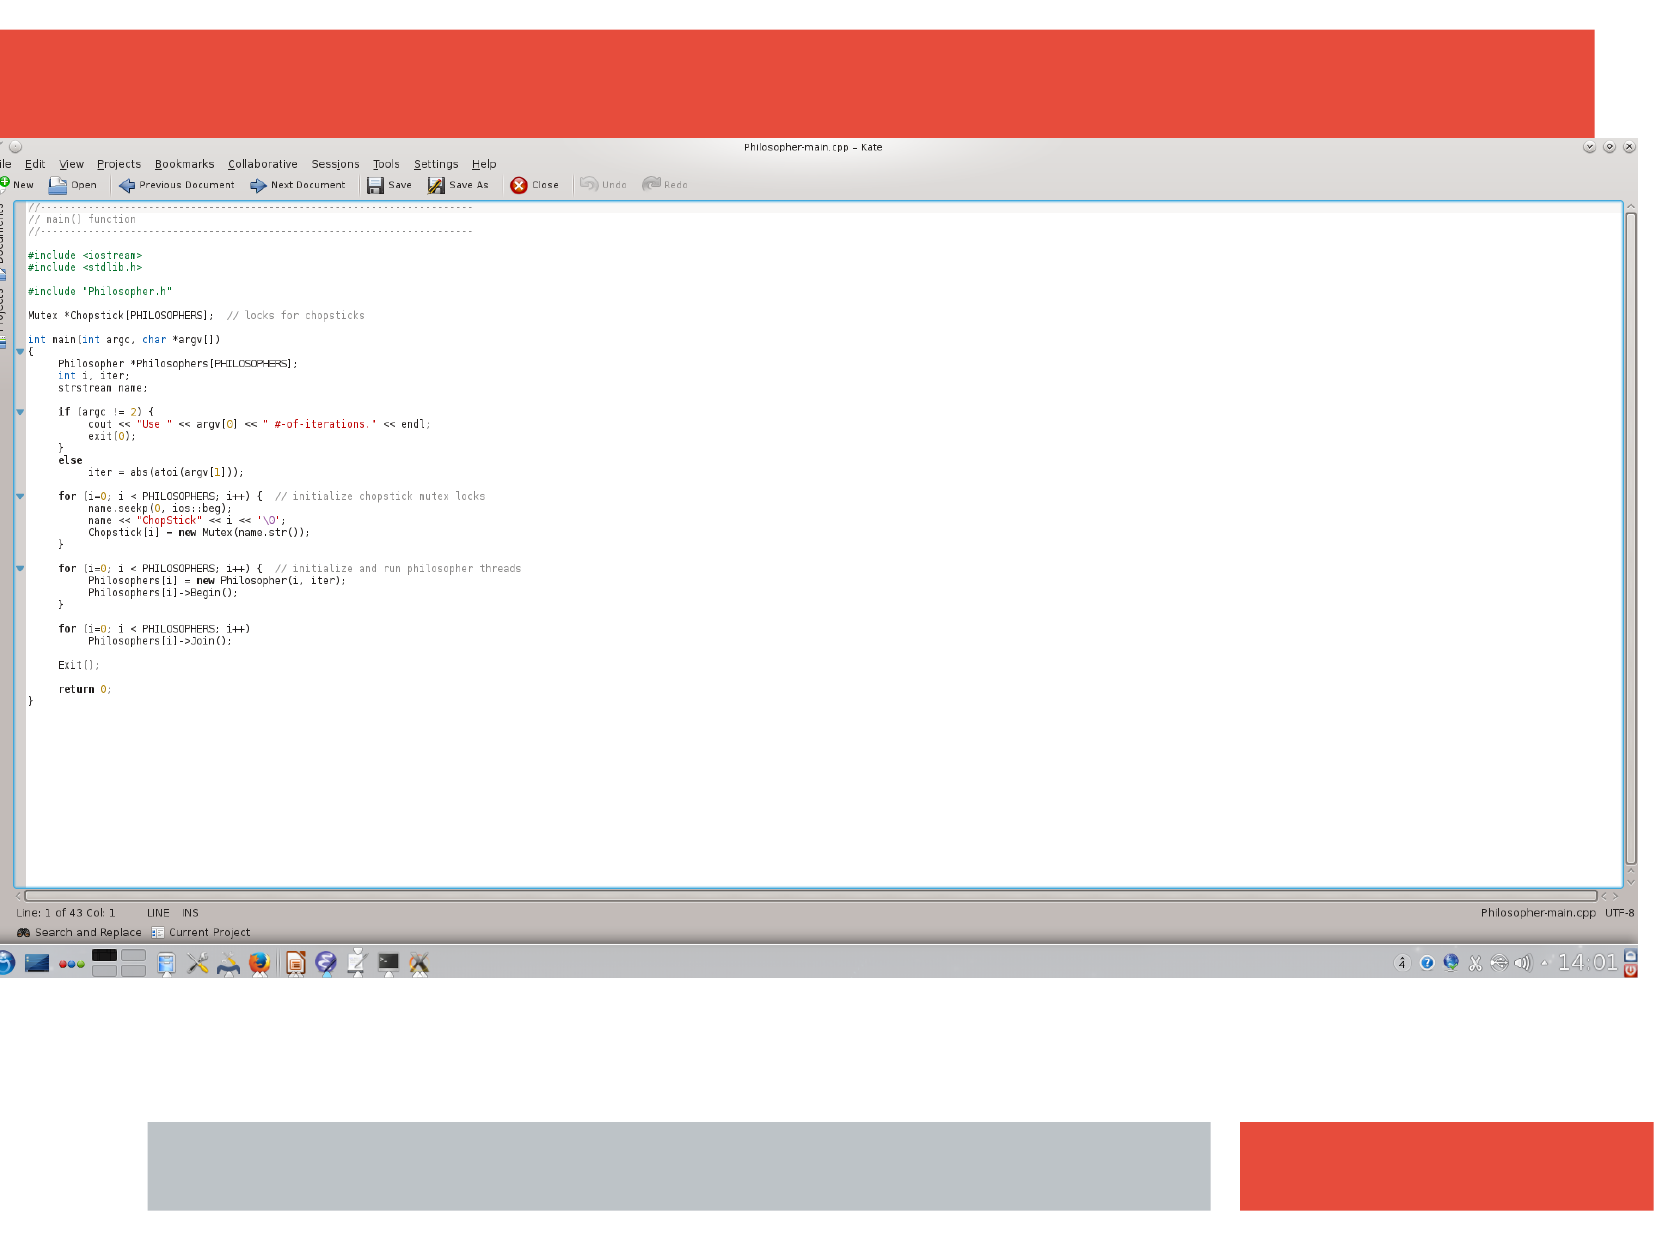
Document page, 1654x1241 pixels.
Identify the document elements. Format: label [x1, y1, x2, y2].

picture [0, 138, 1638, 978]
